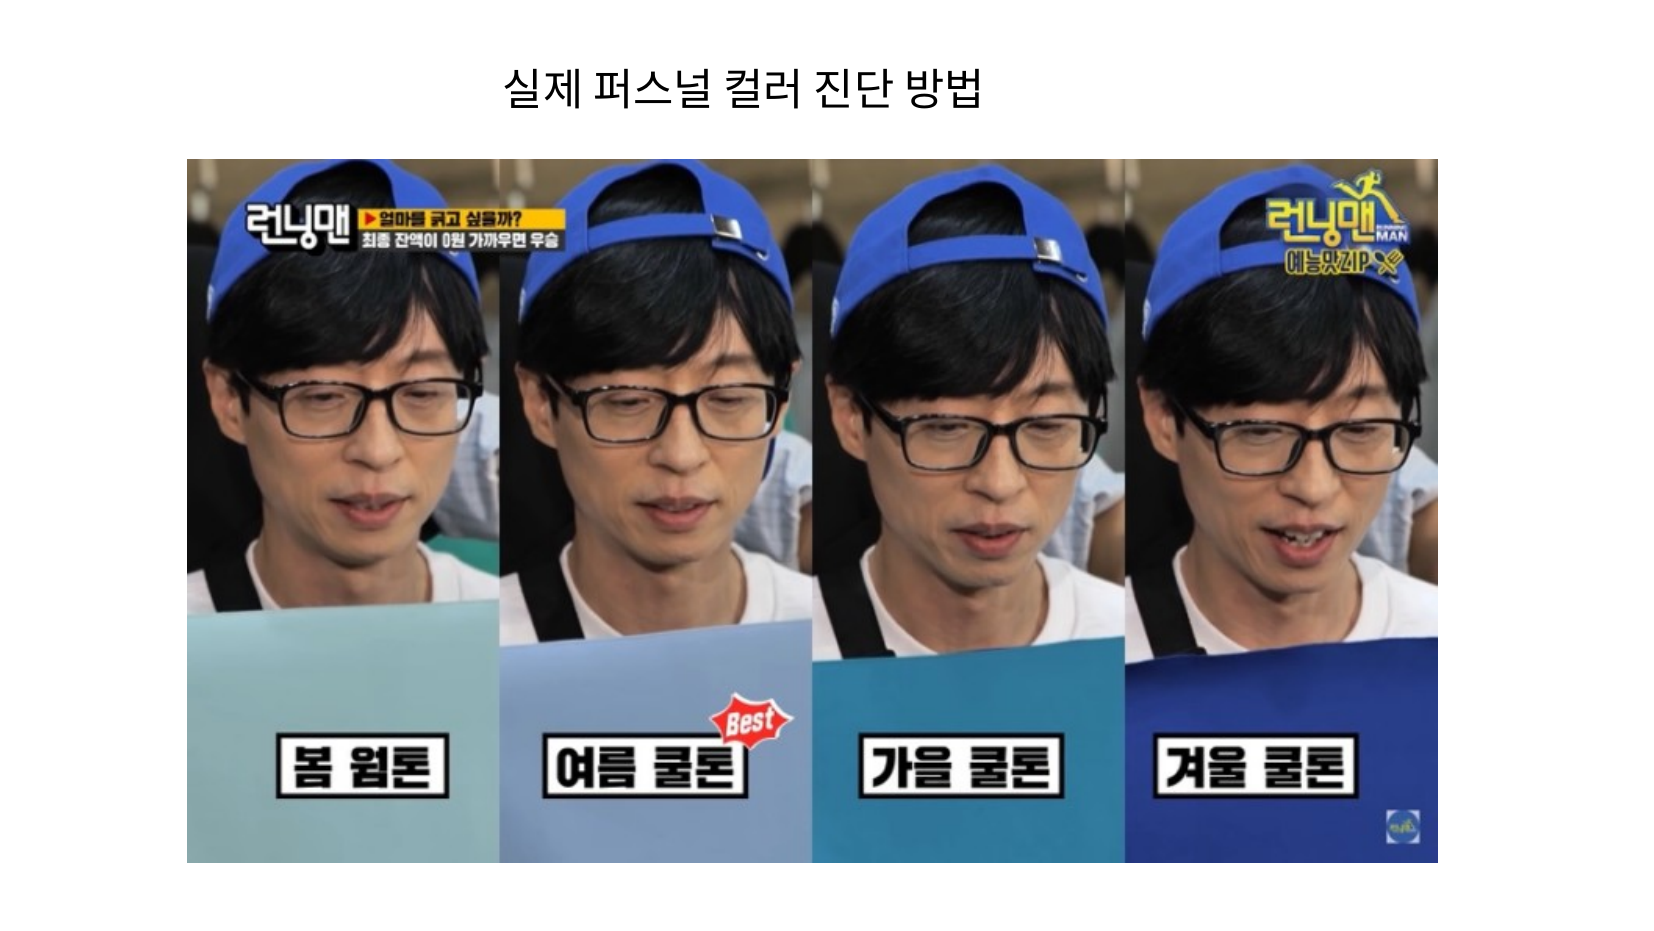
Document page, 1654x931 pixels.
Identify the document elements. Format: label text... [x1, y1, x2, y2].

picture [187, 159, 1438, 863]
text_box 실제 퍼스널 컬러 진단 방법 [250, 0, 1238, 226]
